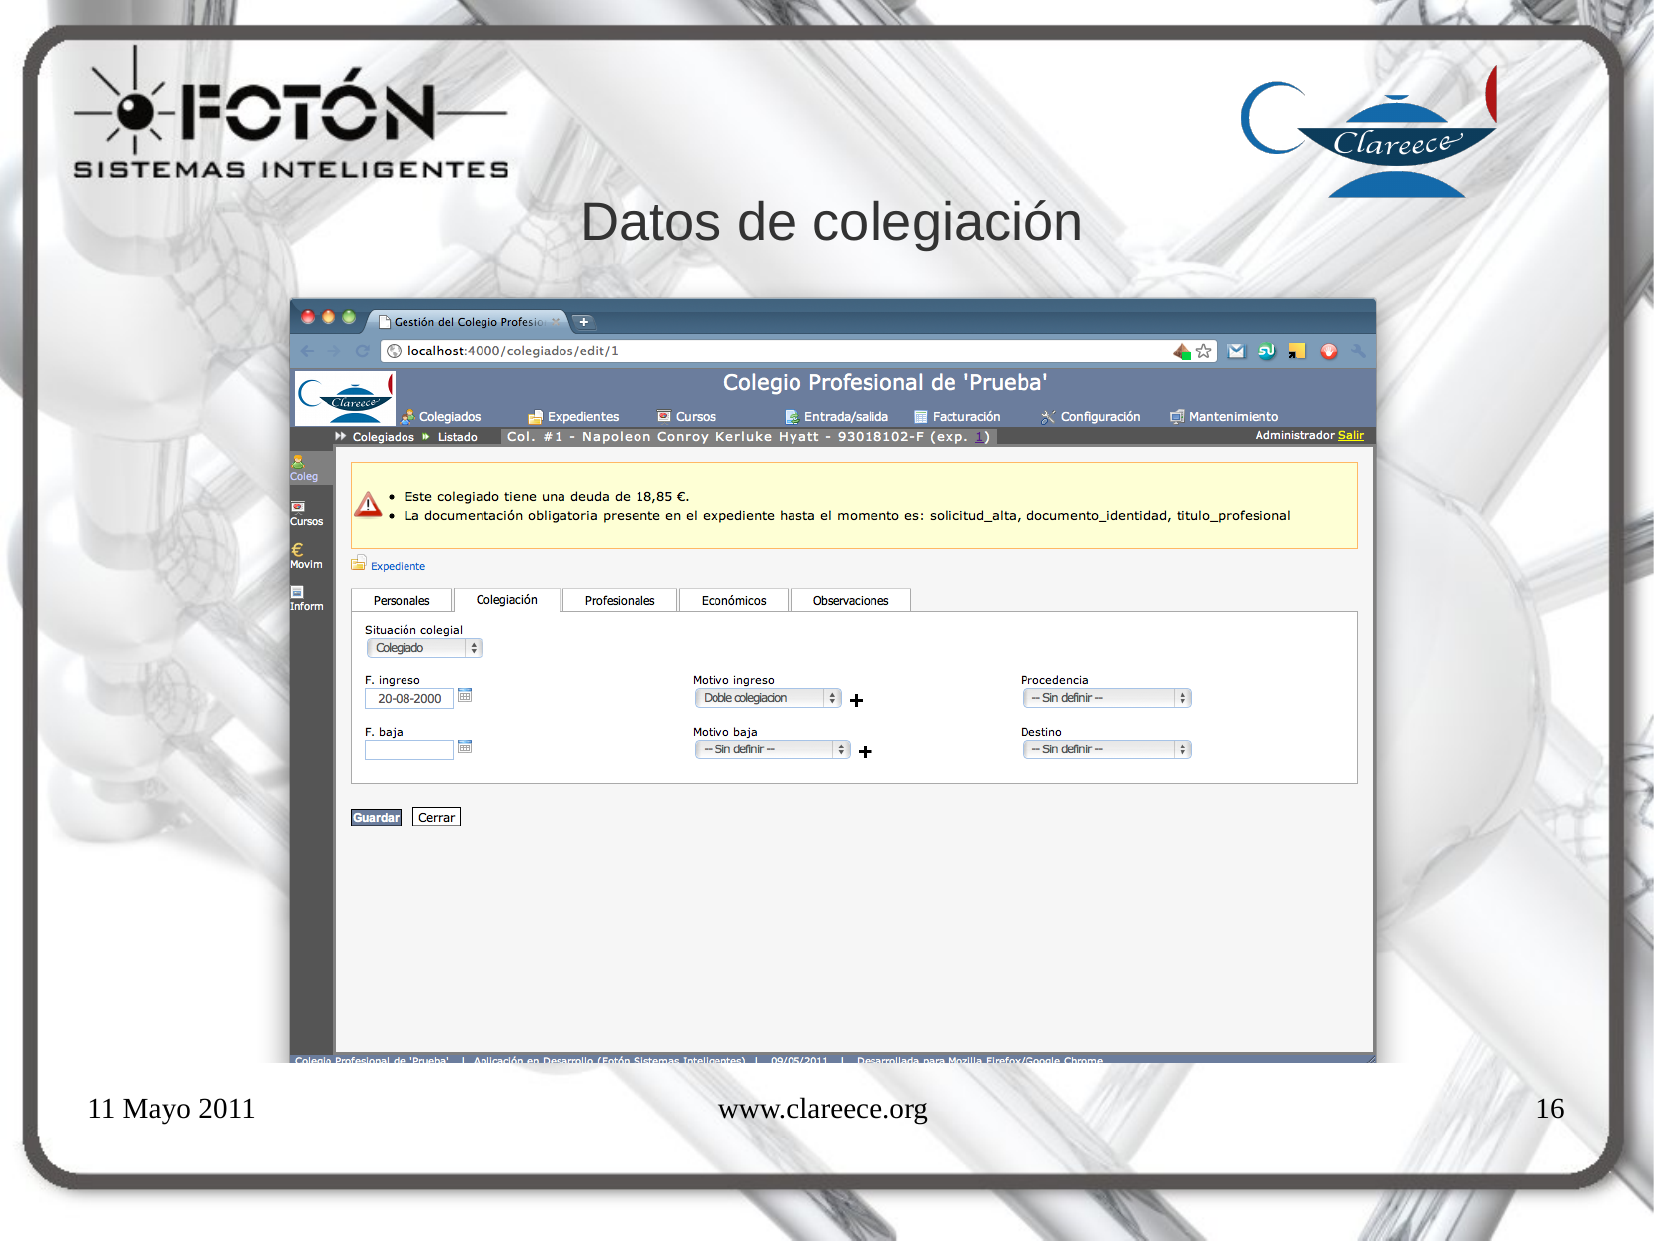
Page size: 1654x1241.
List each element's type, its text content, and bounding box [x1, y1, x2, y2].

title Datos de colegiación [88, 177, 1577, 266]
picture [0, 0, 1654, 1241]
